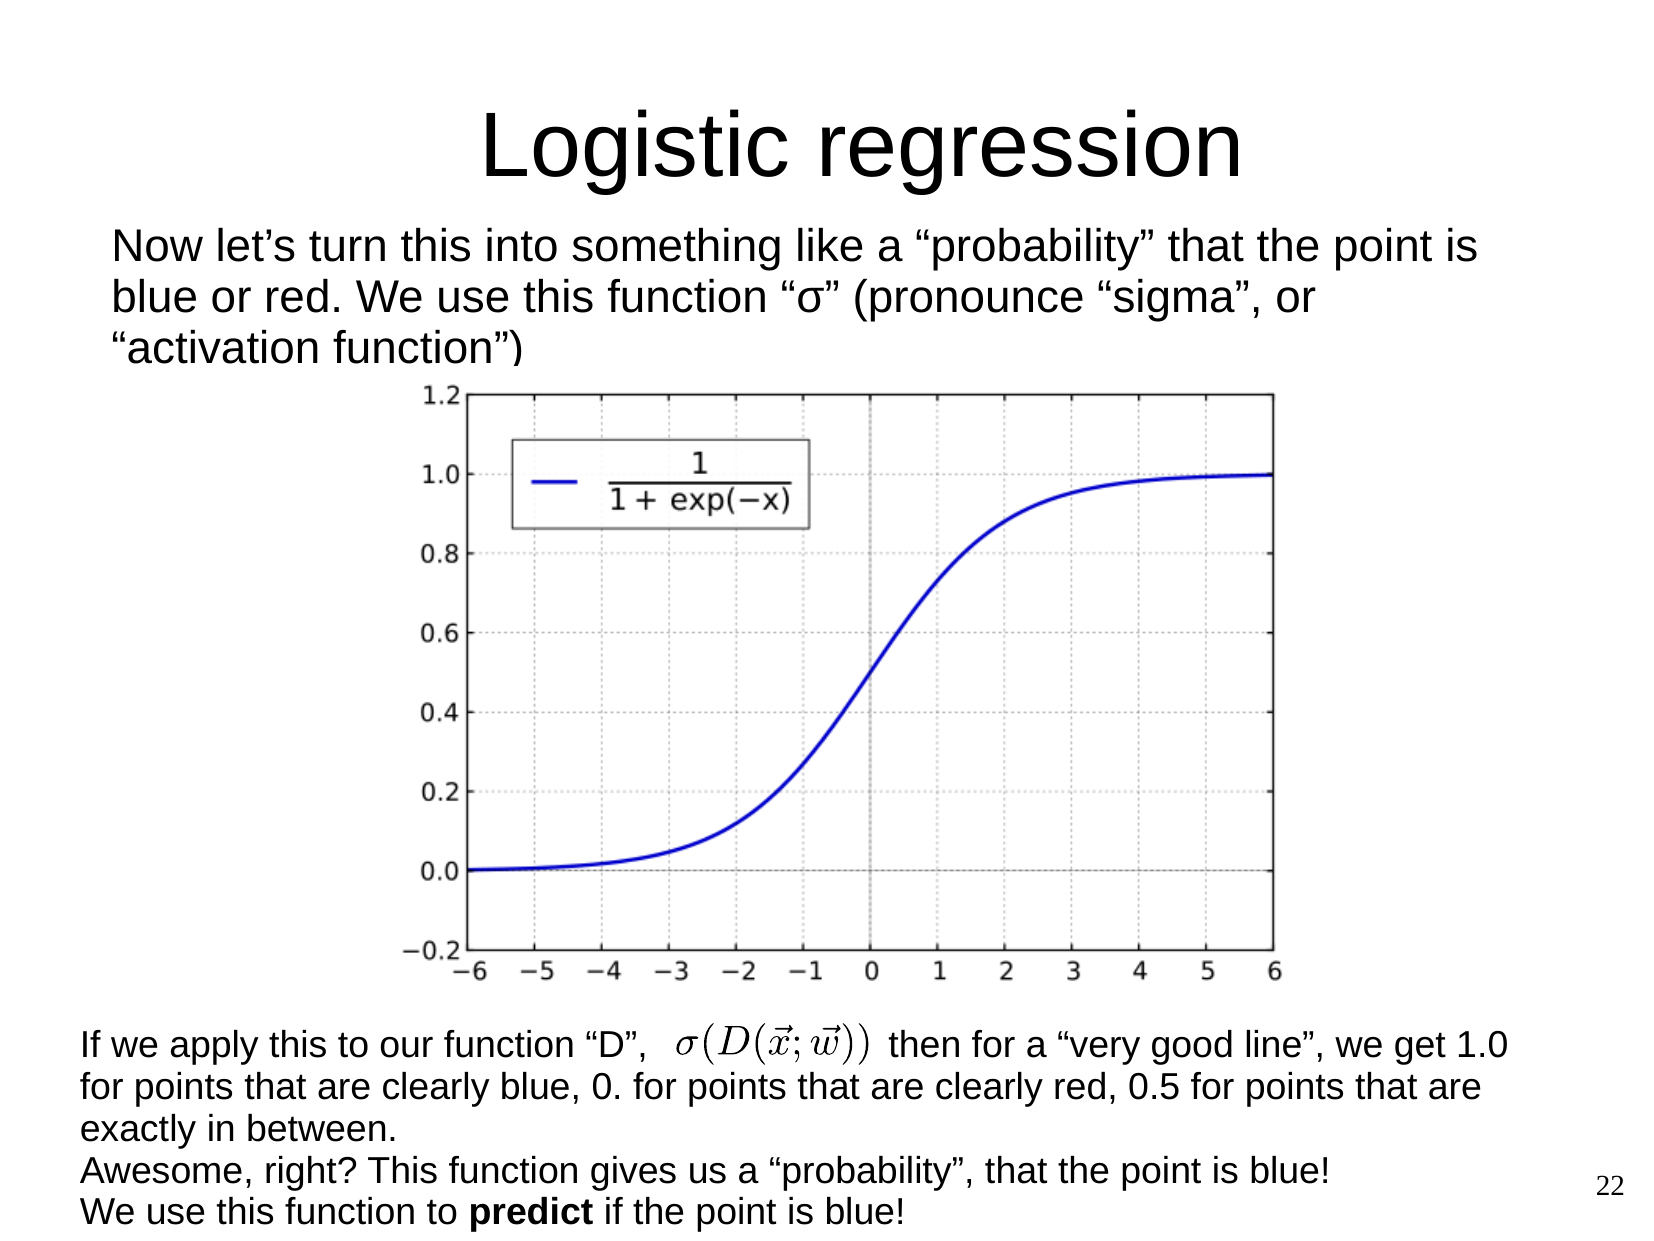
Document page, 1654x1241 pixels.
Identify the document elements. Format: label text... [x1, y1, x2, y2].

title Logistic regression [118, 40, 1607, 249]
picture [673, 1021, 875, 1067]
picture [401, 366, 1340, 992]
text_box If we apply this to our function “D”, then for a “very good line”, we get 1.0 for points that are clearly blue, 0. for points that are clearly red, 0.5 for points that are exactly in between. Awesome, right? This function gives us a “probability”, that the point is blue! We use this function to predict if the point is blue! [64, 1015, 1554, 1241]
text_box Now let’s turn this into something like a “probability” that the point is blue or red. We use this function “σ” (pronounce “sigma”, or “activation function”) [96, 212, 1515, 438]
